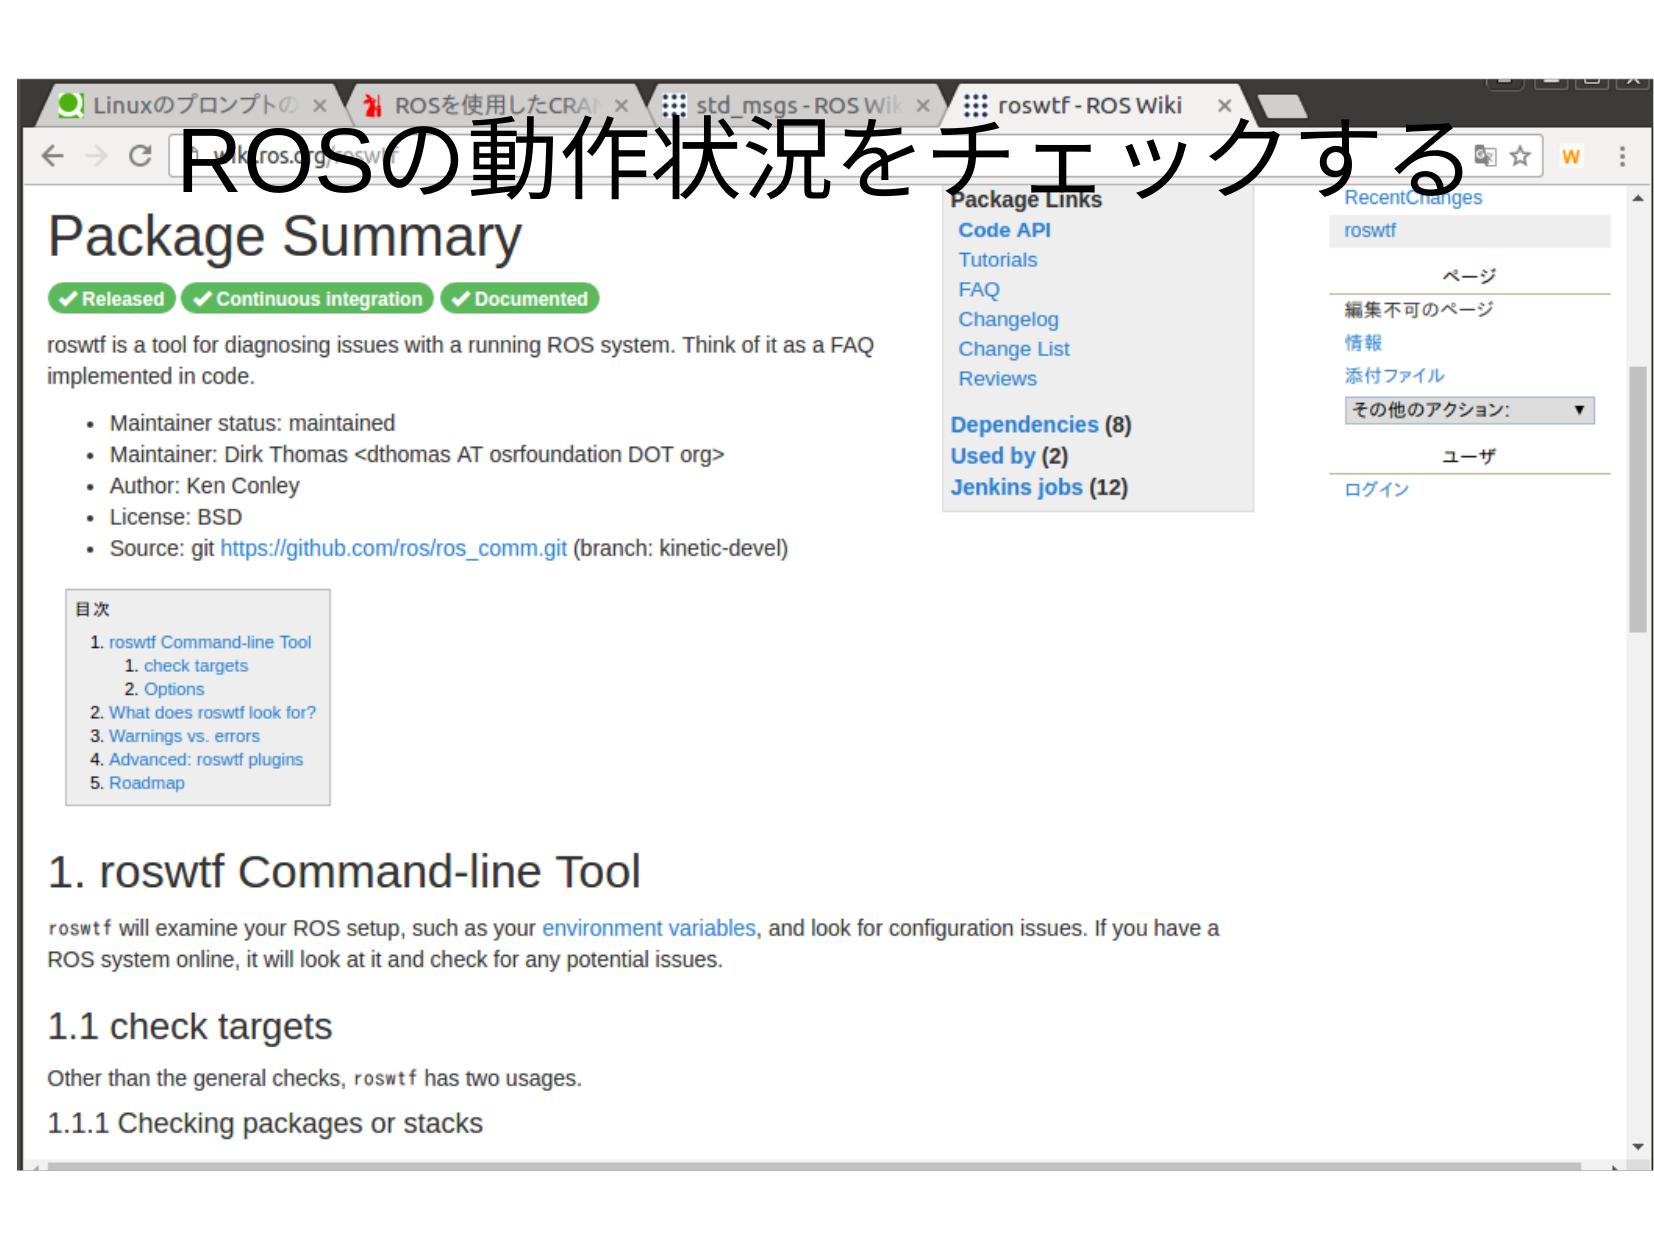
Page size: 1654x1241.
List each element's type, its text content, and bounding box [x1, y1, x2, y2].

picture [17, 59, 1654, 1191]
title ROSの動作状況をチェックする [82, 49, 1571, 257]
